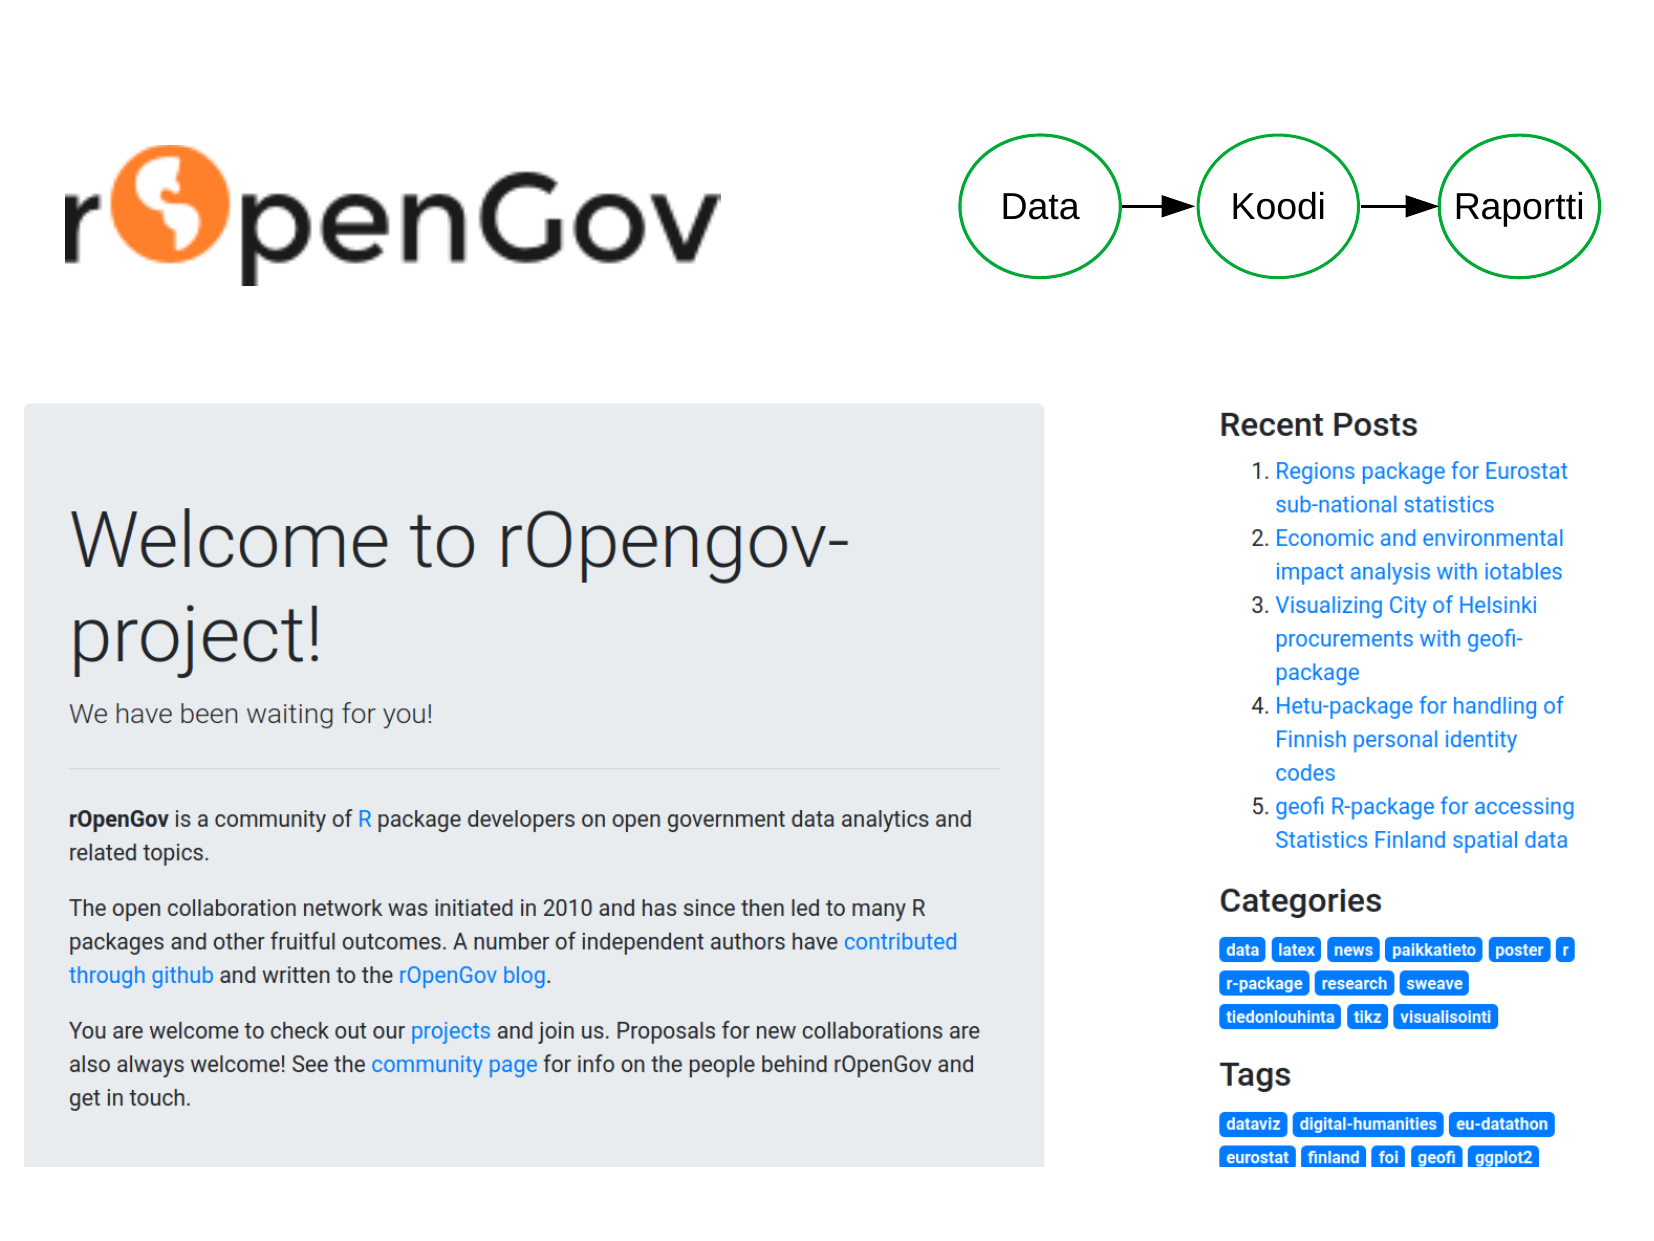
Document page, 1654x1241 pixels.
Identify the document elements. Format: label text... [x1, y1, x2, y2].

text_box Koodi [1198, 135, 1359, 278]
text_box Raportti [1439, 135, 1600, 278]
text_box Data [959, 135, 1121, 278]
picture [14, 383, 1609, 1167]
picture [65, 145, 721, 286]
